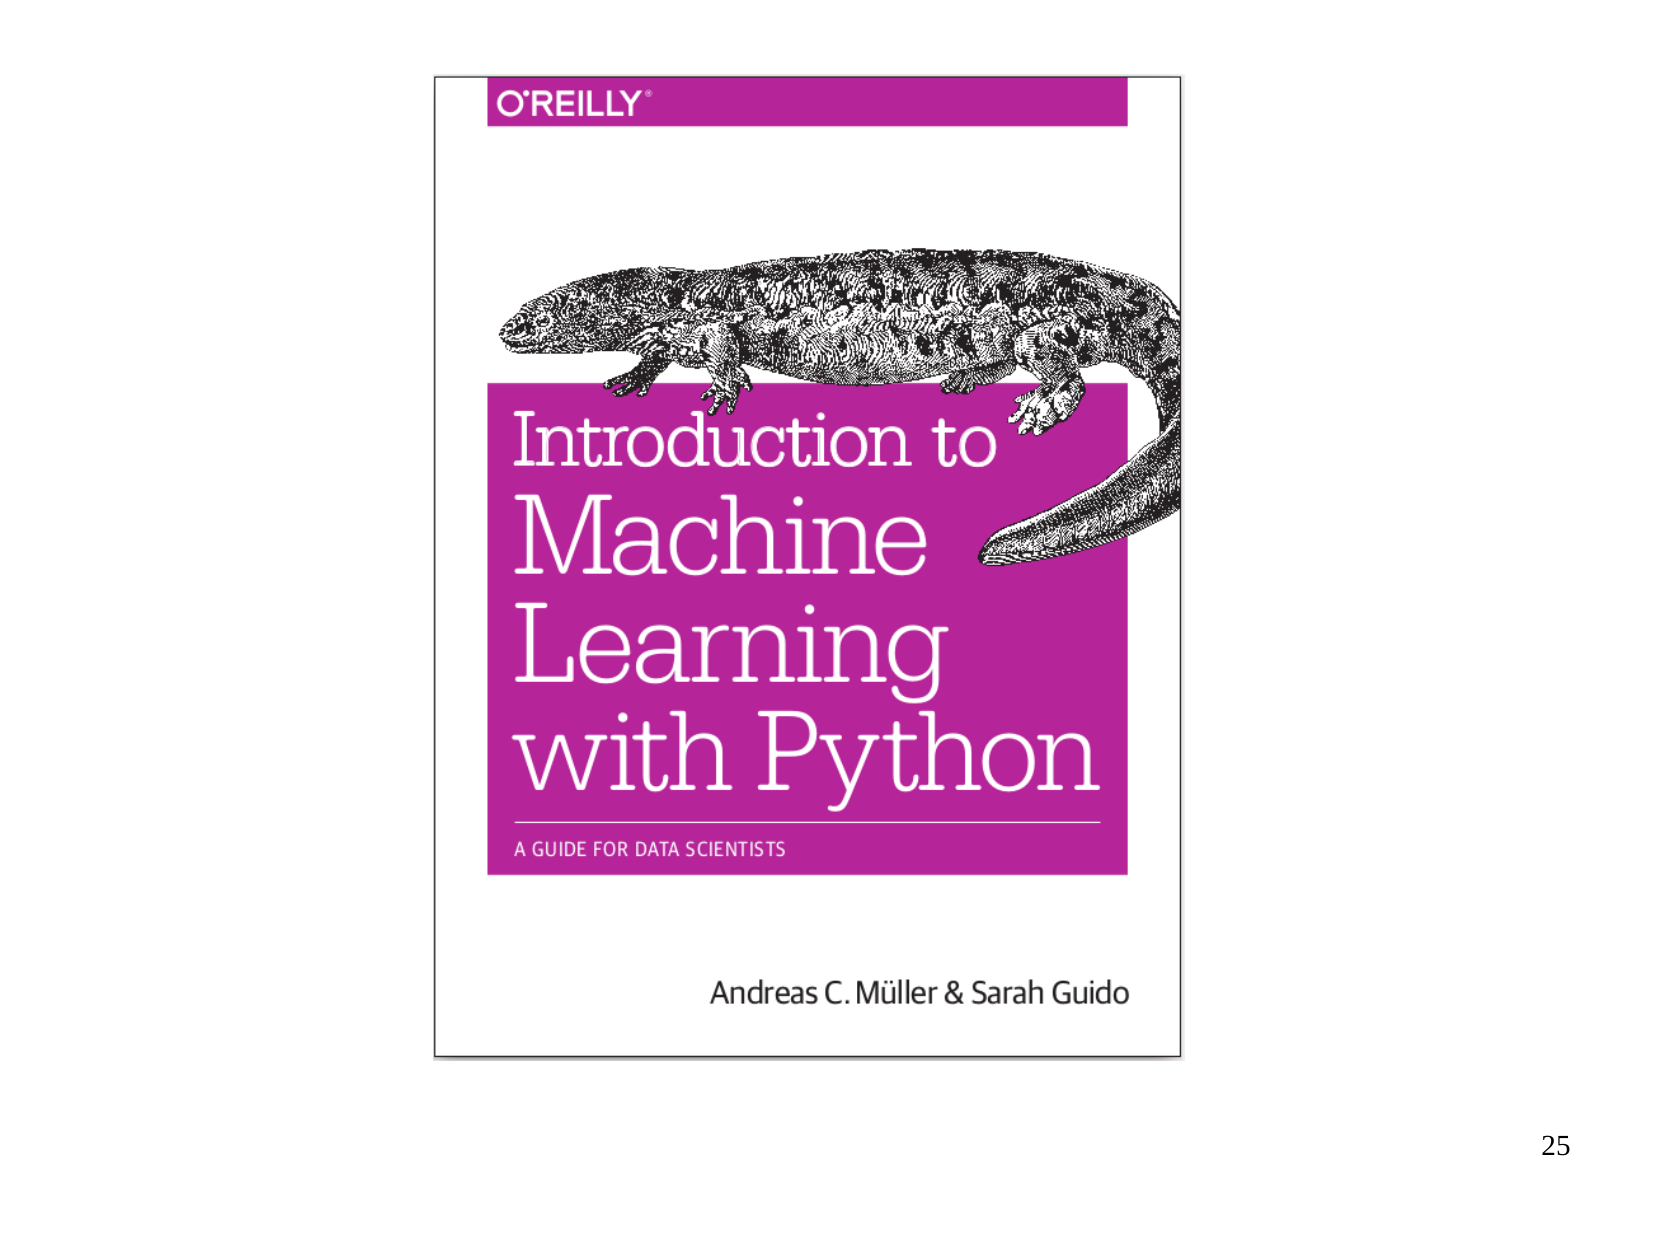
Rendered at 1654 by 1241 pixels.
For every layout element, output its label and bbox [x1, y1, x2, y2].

picture [433, 74, 1185, 1061]
